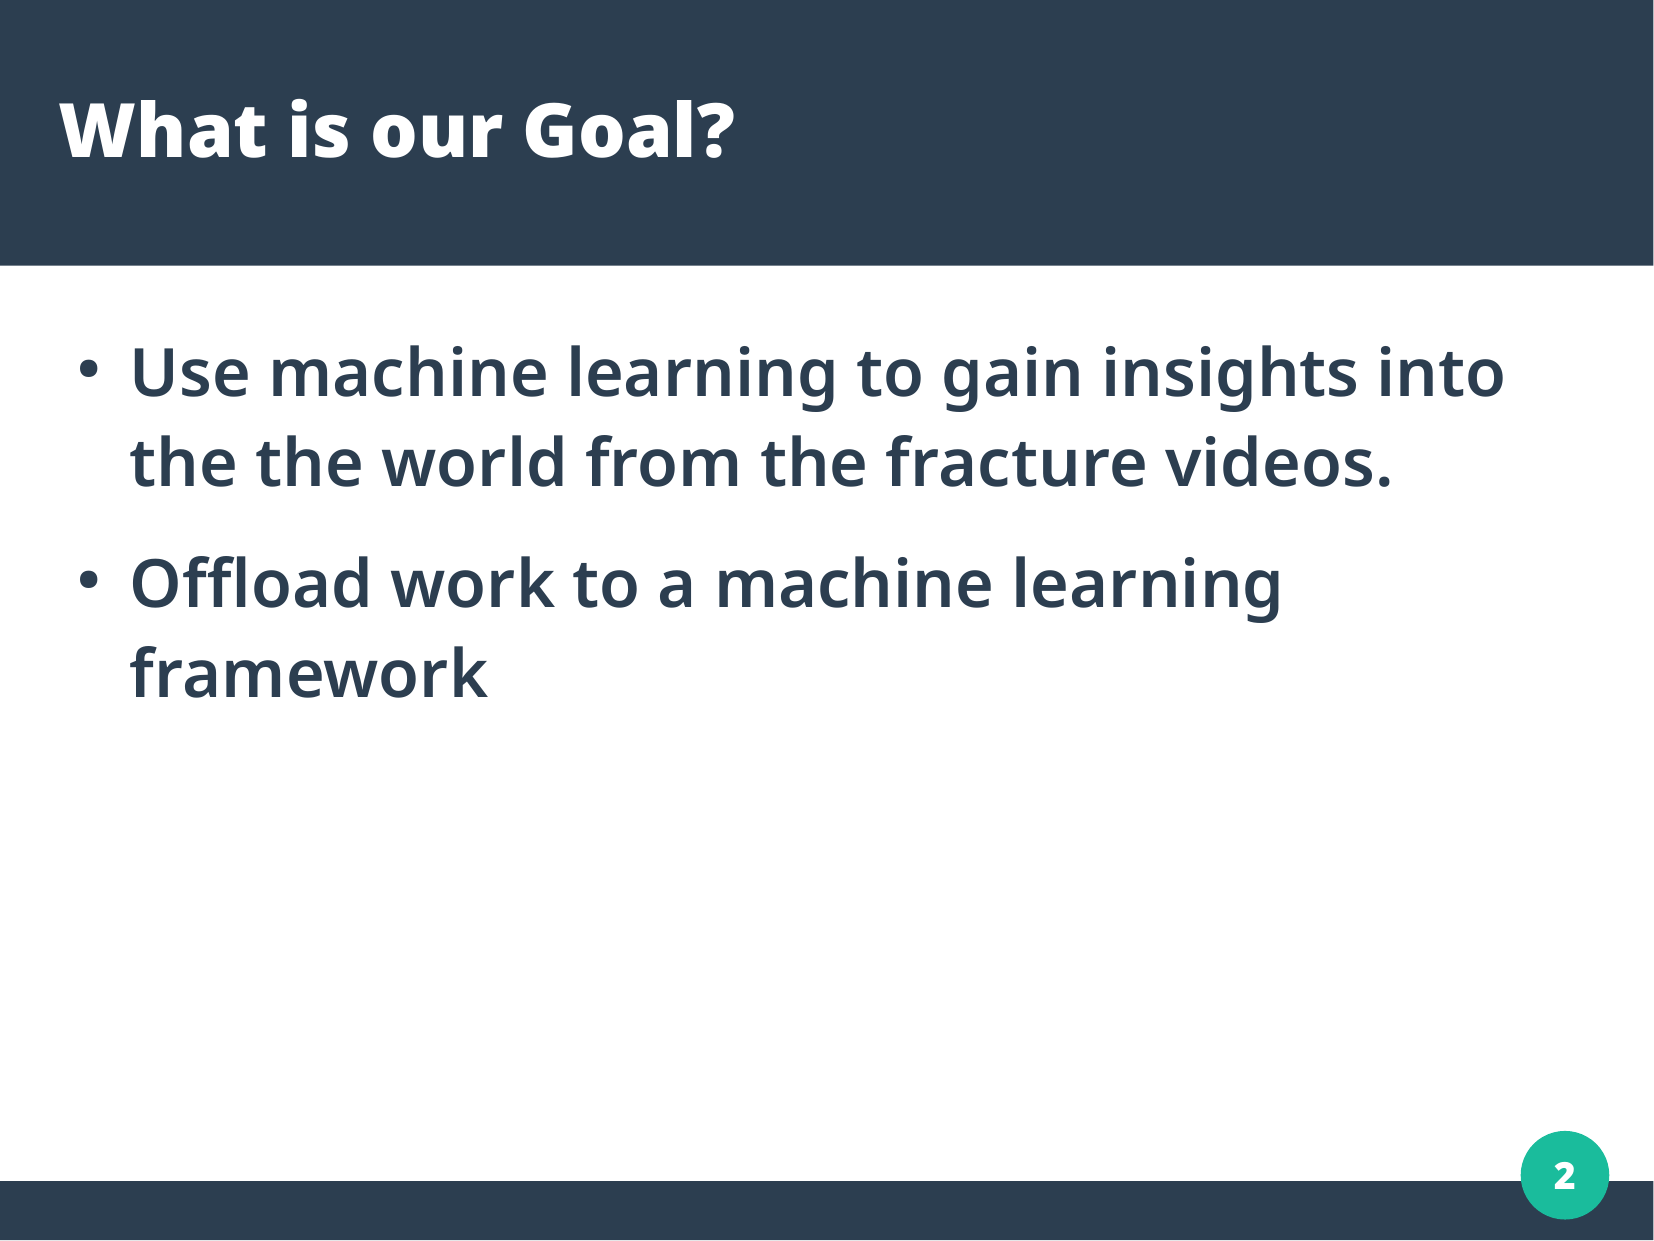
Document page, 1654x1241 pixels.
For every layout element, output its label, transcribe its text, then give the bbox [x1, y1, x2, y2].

list Use machine learning to gain insights into the the world from the fracture videos. Offload work to a machine learning framework [59, 324, 1595, 1152]
title What is our Goal? [59, 49, 1595, 207]
